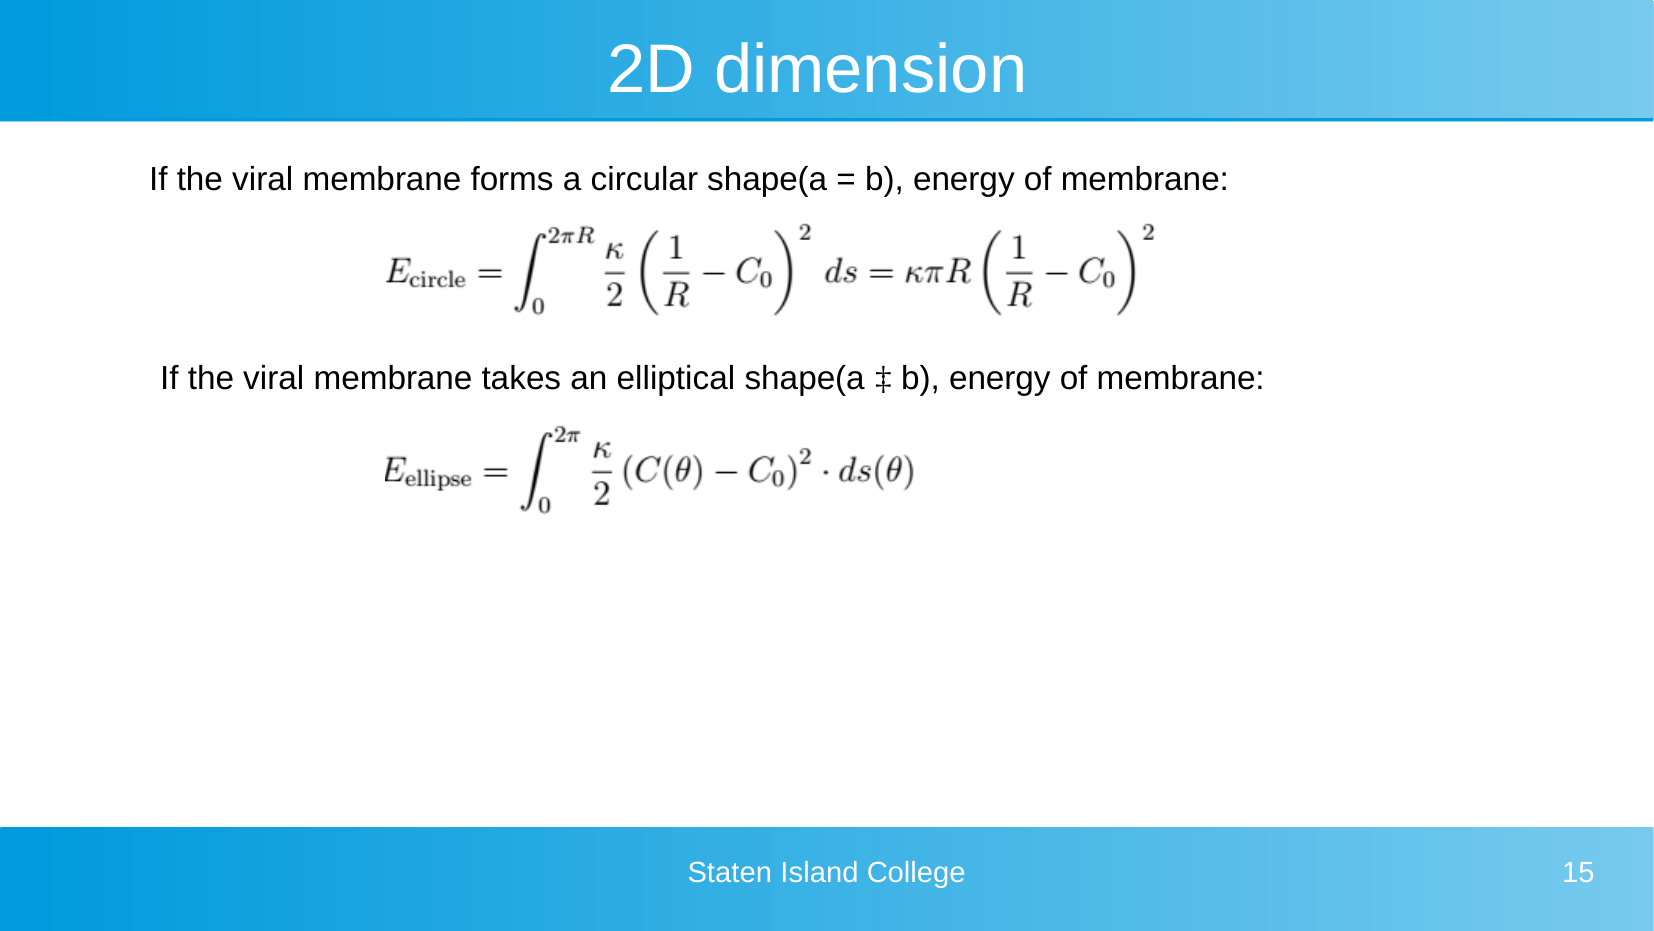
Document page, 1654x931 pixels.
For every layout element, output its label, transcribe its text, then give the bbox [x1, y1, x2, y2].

picture [385, 417, 918, 535]
title 2D dimension [59, 29, 1595, 108]
picture [386, 214, 1166, 320]
text_box If the viral membrane forms a circular shape(a = b), energy of membrane: [134, 153, 1560, 211]
text_box If the viral membrane takes an elliptical shape(a ‡ b), energy of membrane: [145, 351, 1510, 403]
